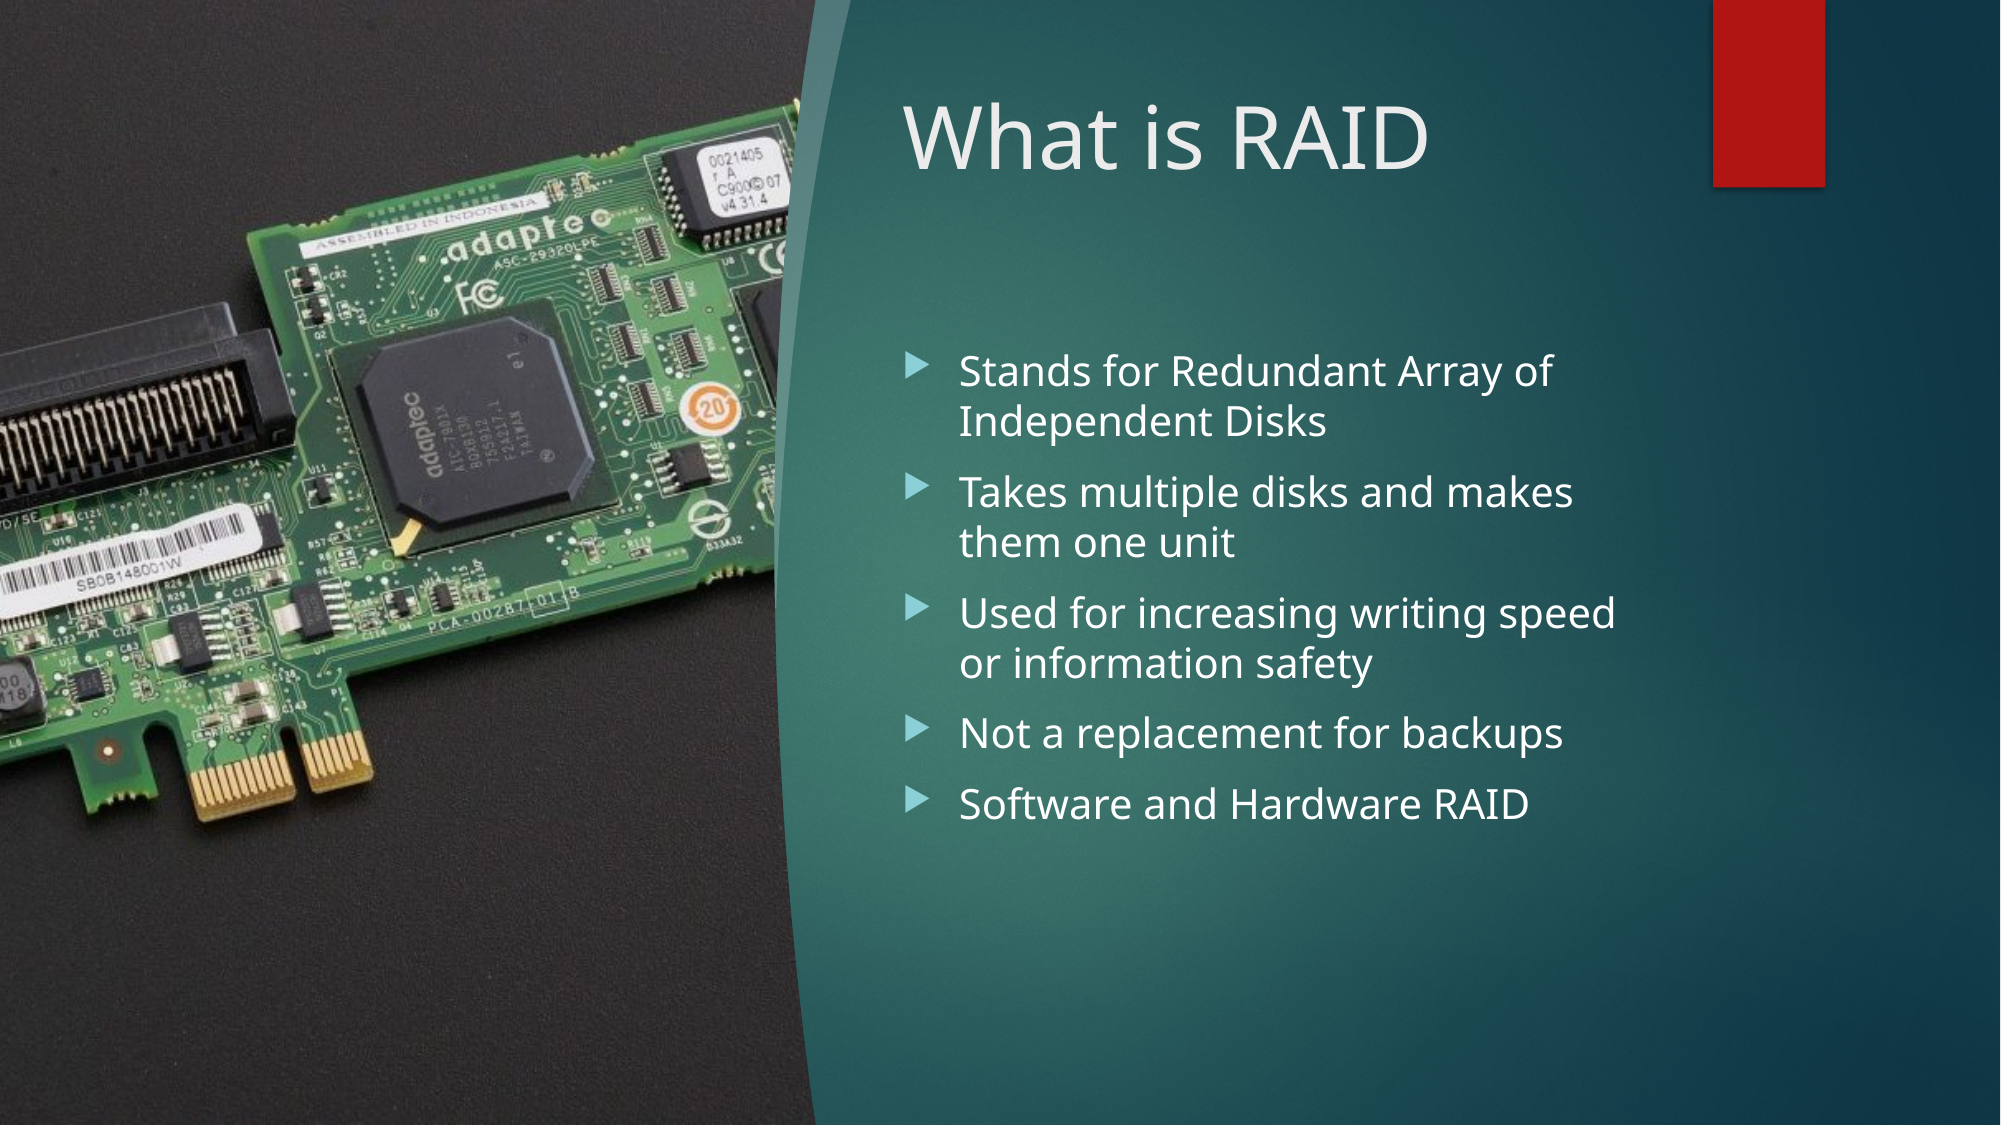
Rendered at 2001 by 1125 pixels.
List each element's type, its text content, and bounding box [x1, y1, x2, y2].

title What is RAID [887, 74, 1649, 304]
text_box [0, 0, 2000, 1125]
list Stands for Redundant Array of Independent Disks Takes multiple disks and makes them one unit Used for increasing writing speed or information safety Not a replacement for backups Software and Hardware RAID [887, 336, 1649, 1025]
